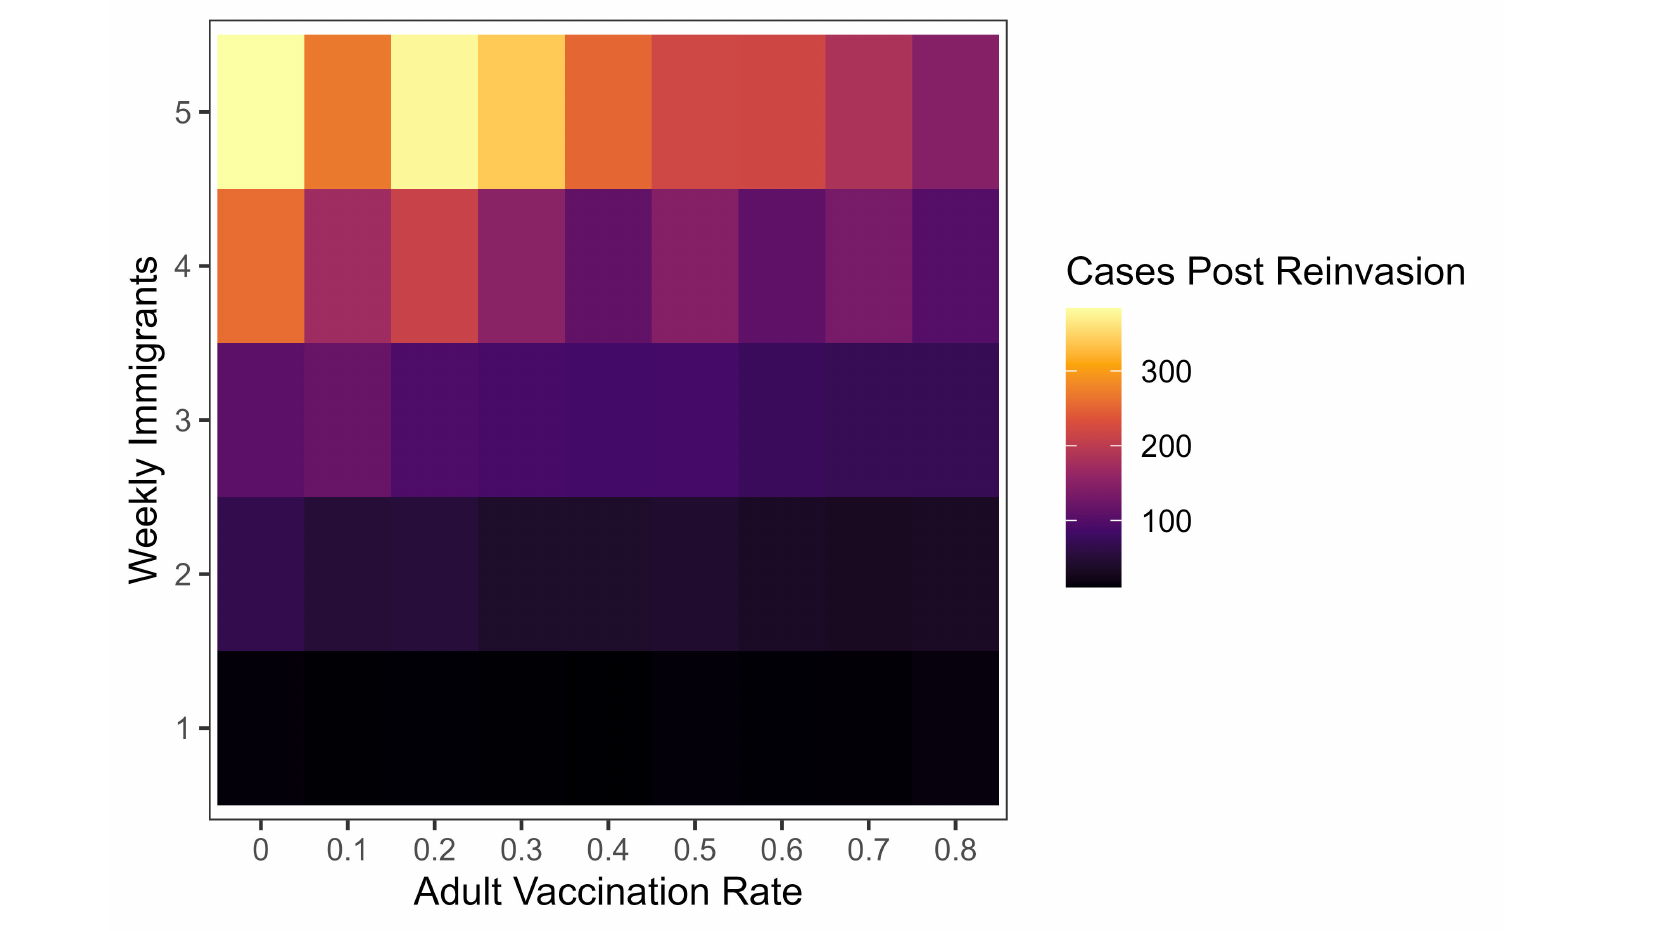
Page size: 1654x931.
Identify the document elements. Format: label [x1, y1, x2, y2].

picture [109, 0, 1505, 931]
